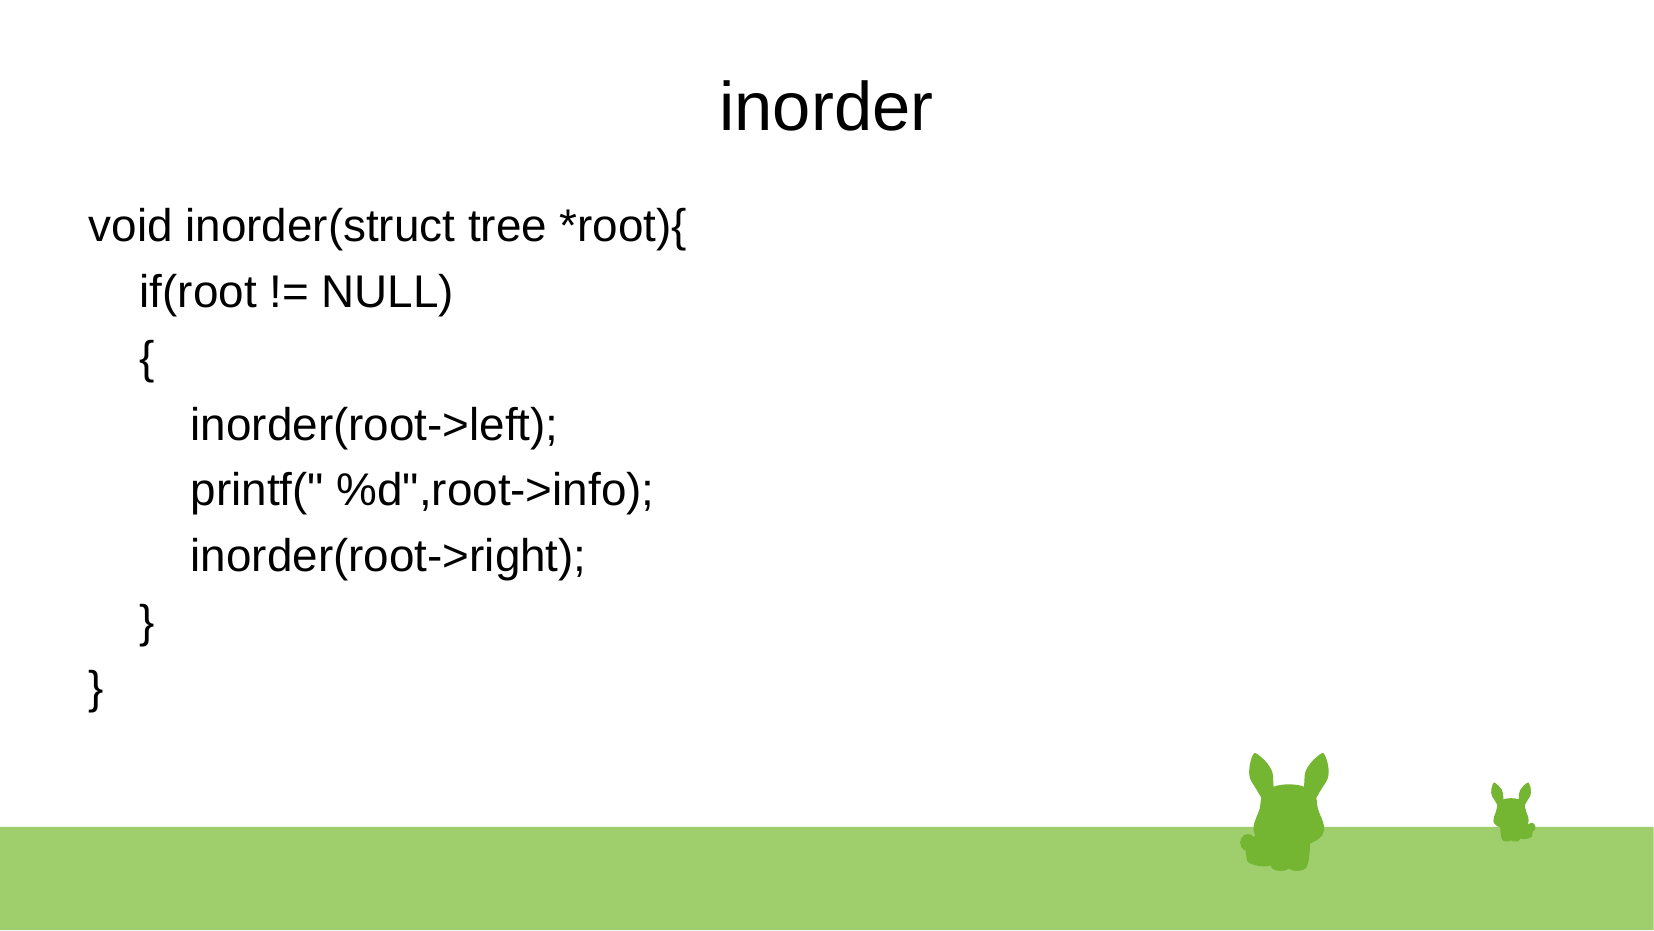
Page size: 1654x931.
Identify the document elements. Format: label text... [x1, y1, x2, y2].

list void inorder(struct tree *root){ if(root != NULL) { inorder(root->left); printf(" %d",root->info); inorder(root->right); } } [88, 206, 1565, 739]
title inorder [88, 29, 1565, 178]
